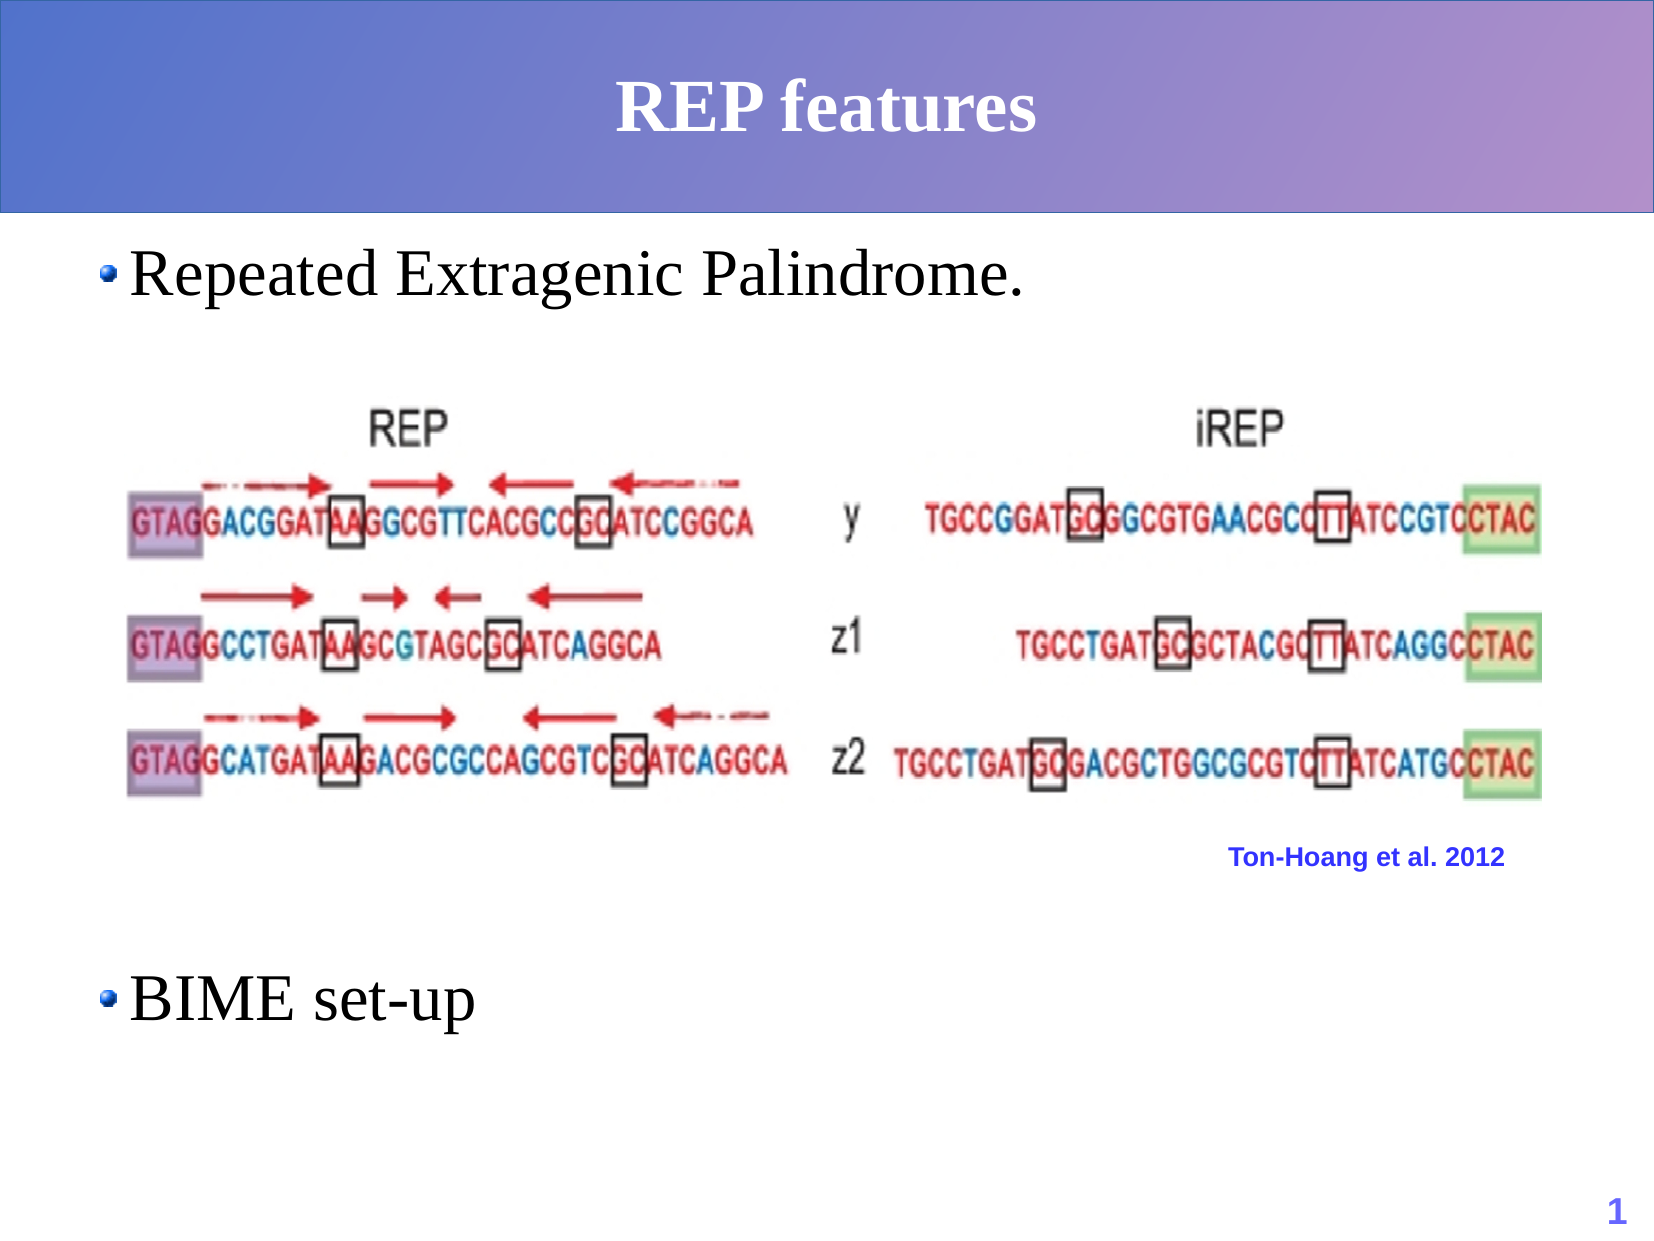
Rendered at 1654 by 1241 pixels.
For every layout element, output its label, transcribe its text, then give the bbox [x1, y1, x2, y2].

text_box 1 [1592, 1183, 1641, 1241]
picture [124, 396, 1542, 822]
title REP features [82, 23, 1571, 189]
text_box Ton-Hoang et al. 2012 [1213, 834, 1532, 880]
list Repeated Extragenic Palindrome. BIME set-up [82, 236, 1571, 1158]
